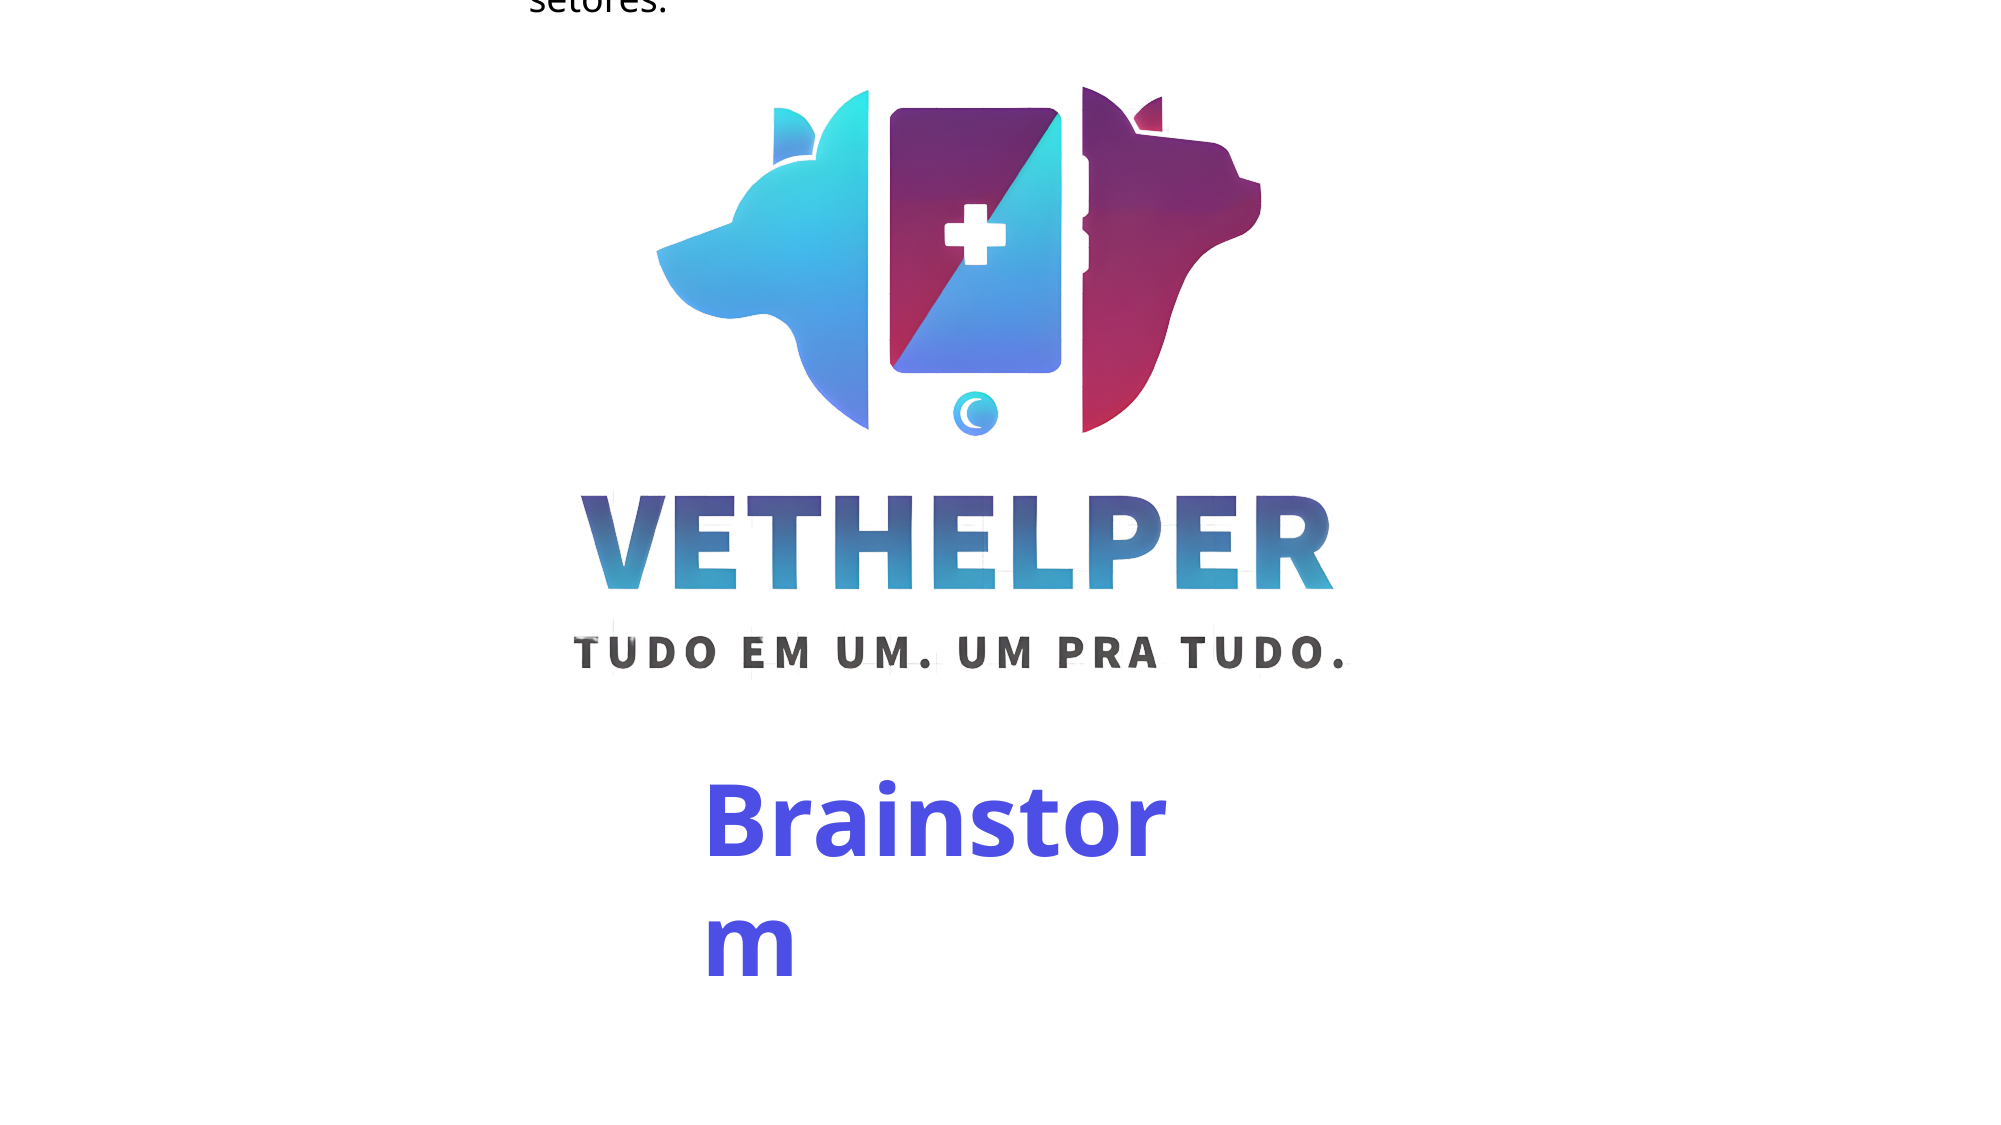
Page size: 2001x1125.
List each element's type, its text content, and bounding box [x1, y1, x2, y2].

picture [564, 61, 1351, 690]
text_box Brainstorm [686, 748, 1250, 886]
